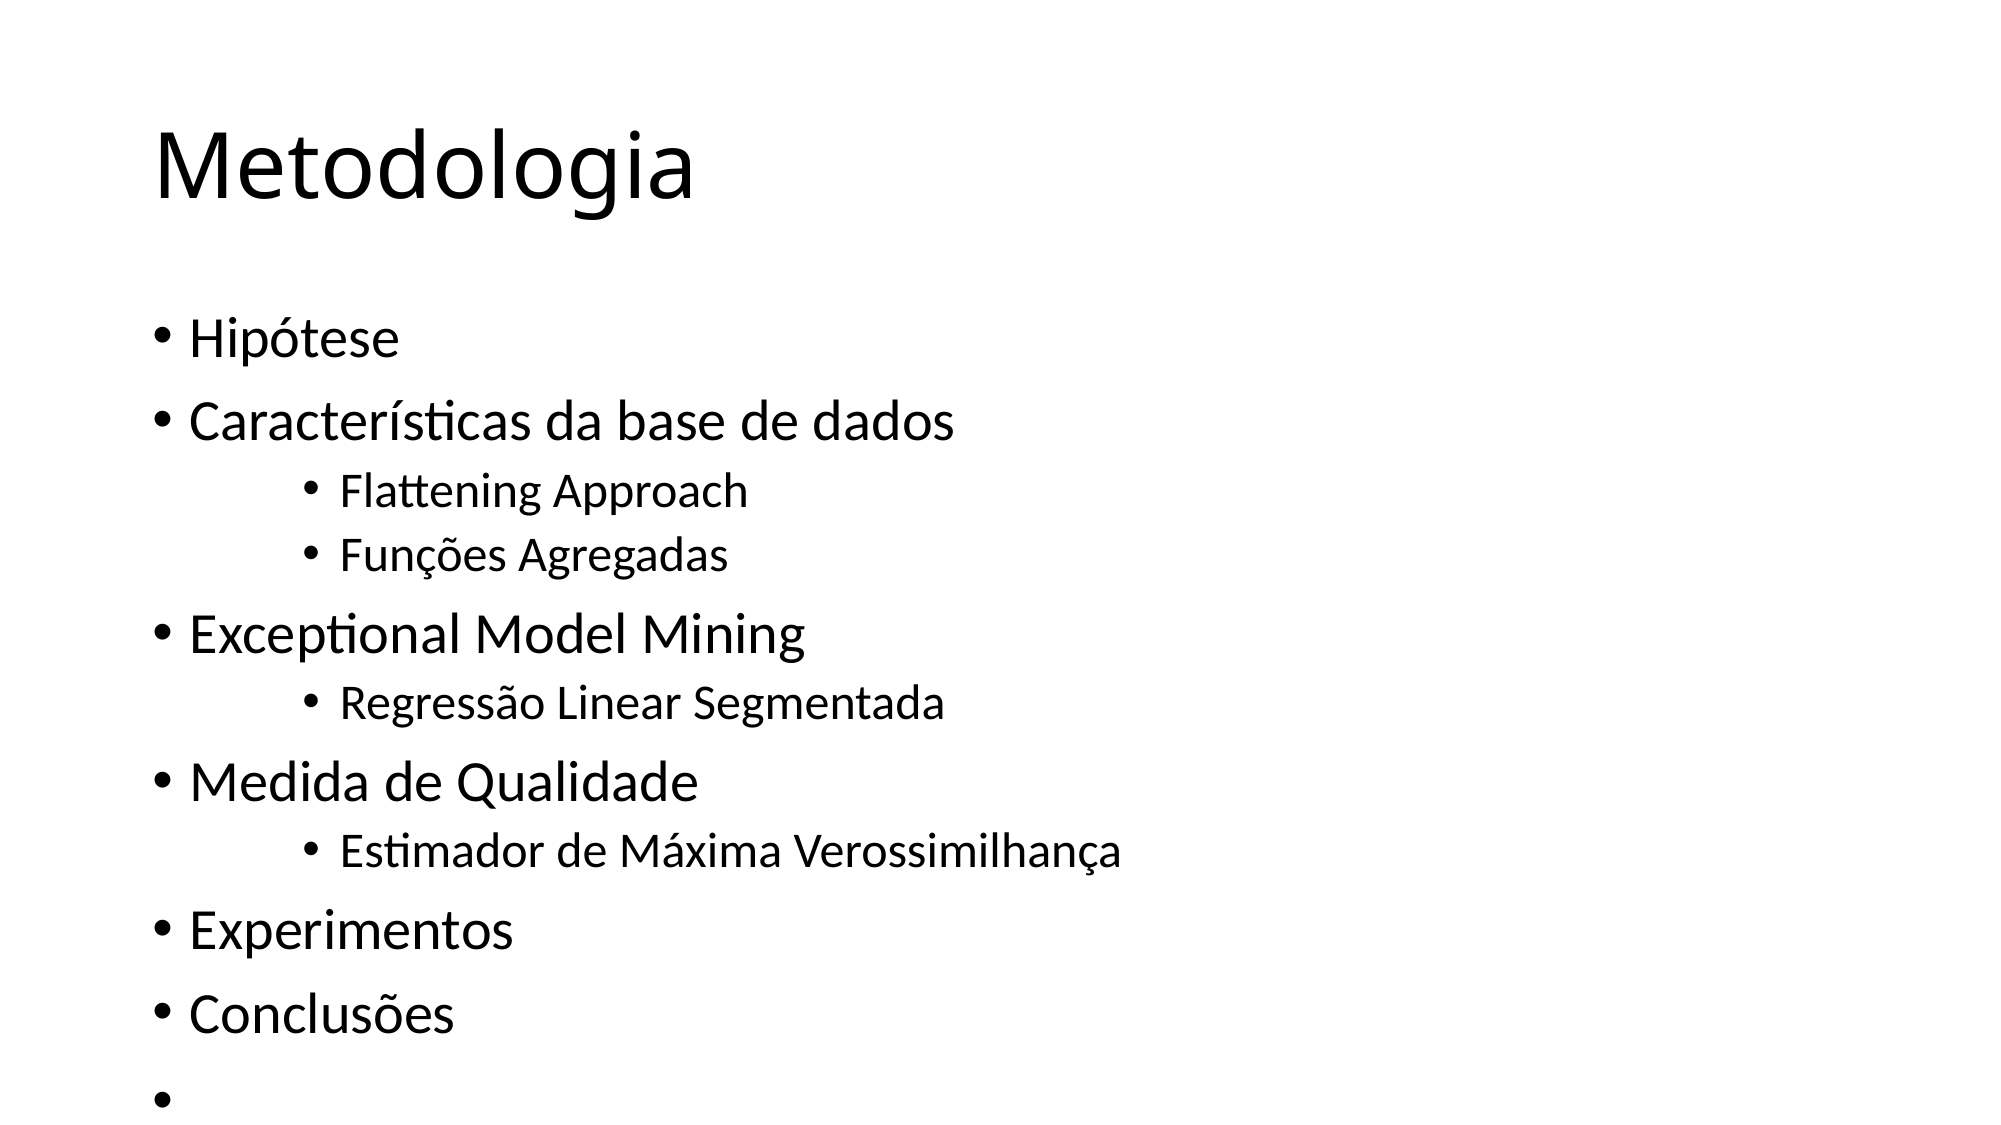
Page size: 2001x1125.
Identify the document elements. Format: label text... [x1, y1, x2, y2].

title Metodologia [137, 59, 1863, 278]
list Hipótese Características da base de dados Flattening Approach Funções Agregadas Exceptional Model Mining Regressão Linear Segmentada Medida de Qualidade Estimador de Máxima Verossimilhança Experimentos Conclusões [137, 299, 1863, 1079]
